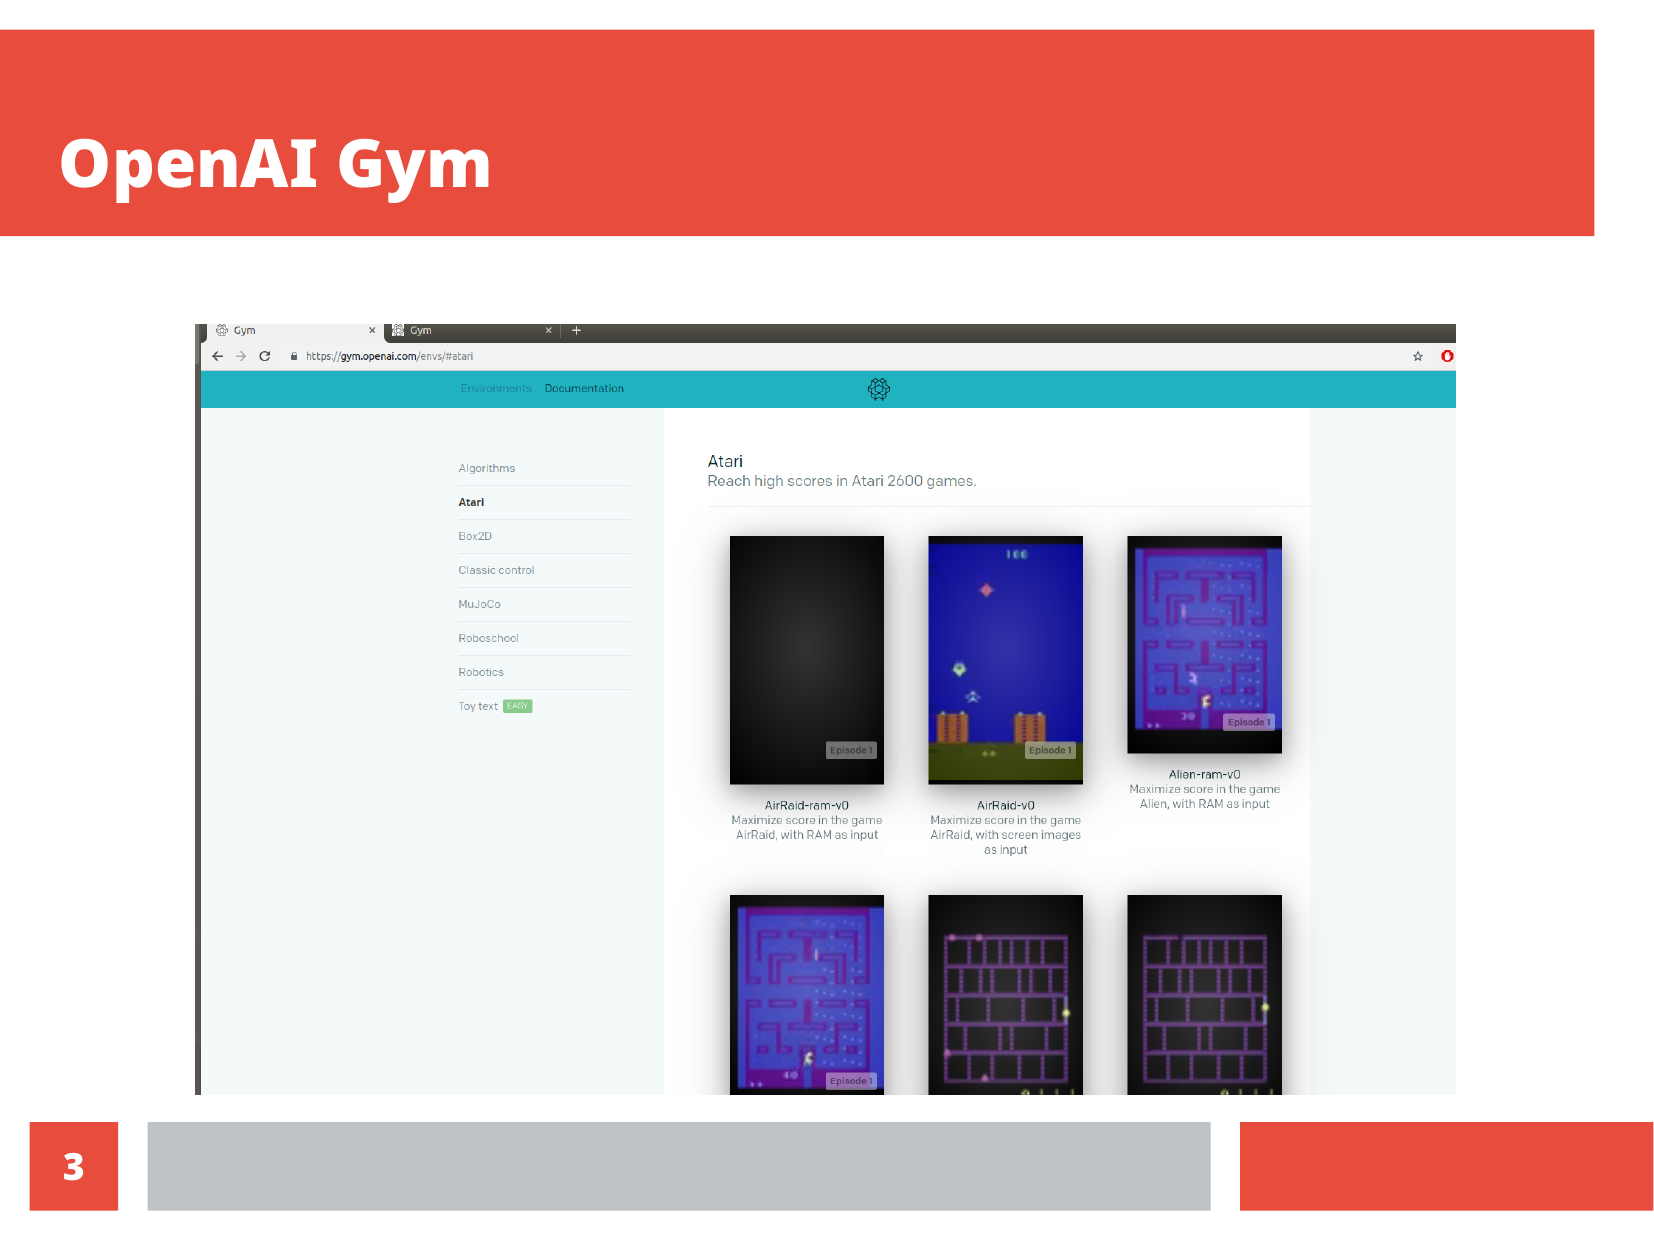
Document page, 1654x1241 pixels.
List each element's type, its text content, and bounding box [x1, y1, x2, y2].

picture [195, 324, 1456, 1095]
title OpenAI Gym [59, 59, 1595, 207]
